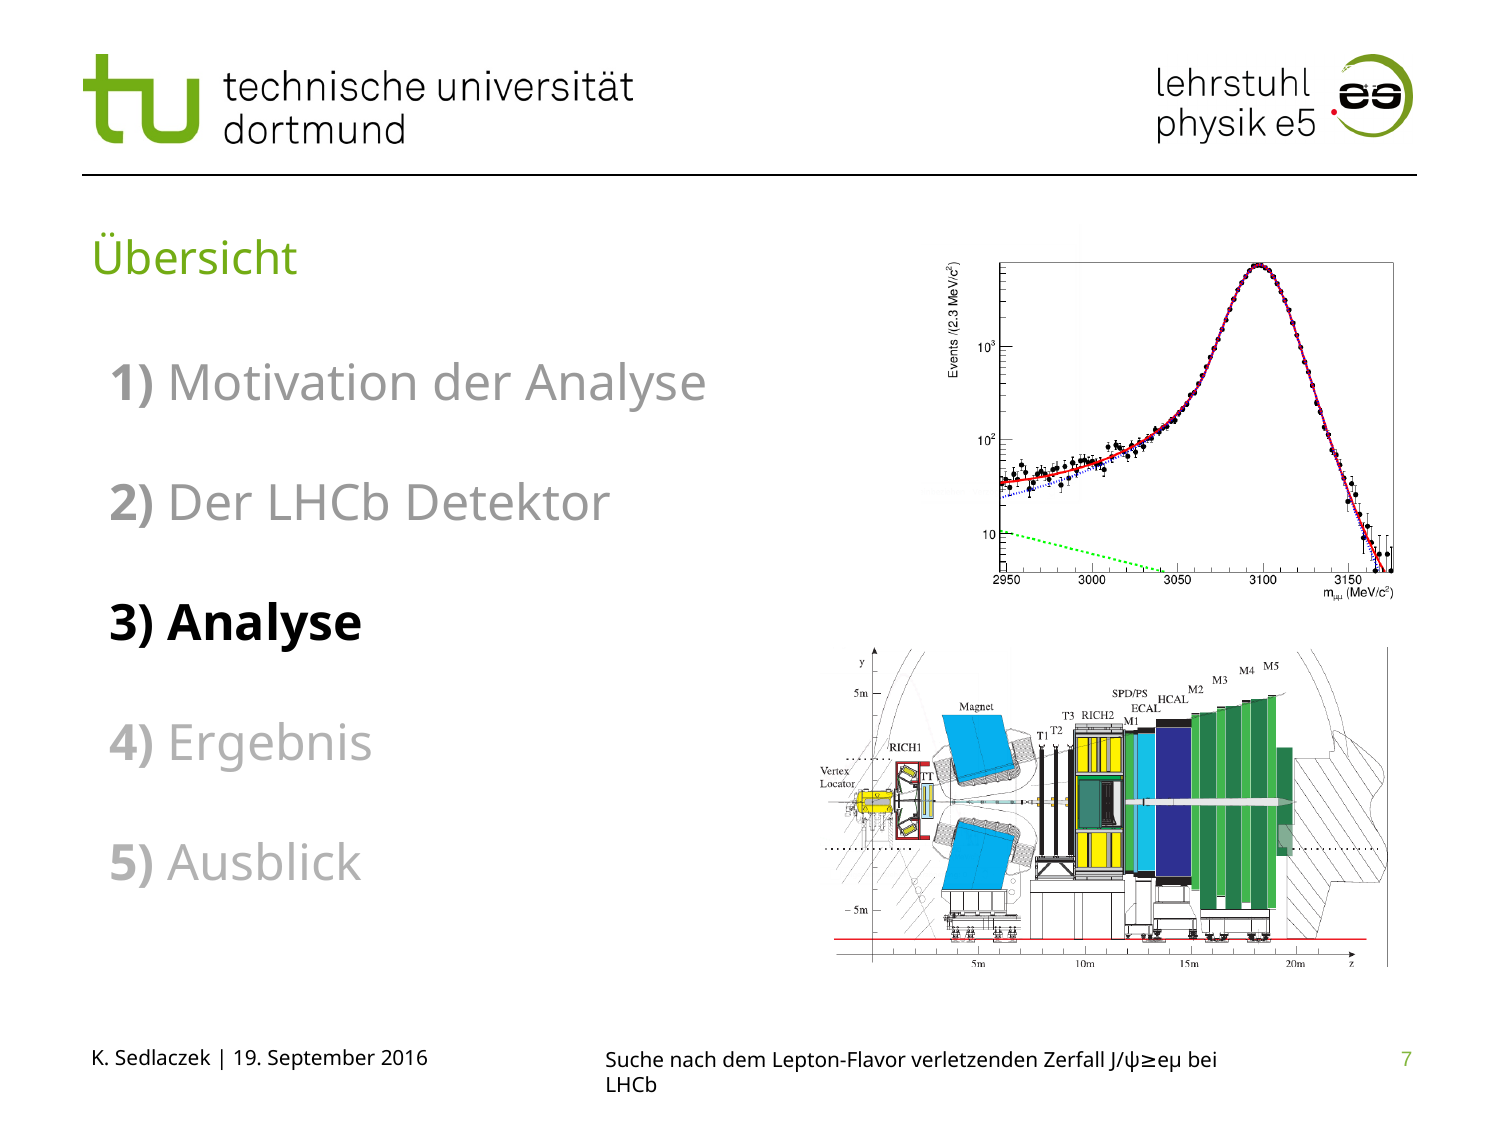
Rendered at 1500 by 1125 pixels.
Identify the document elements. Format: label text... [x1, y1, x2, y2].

picture [921, 224, 1444, 609]
picture [1158, 54, 1413, 144]
text_box K. Sedlaczek | 19. September 2016 [76, 1037, 513, 1113]
picture [83, 54, 633, 144]
picture [820, 647, 1388, 967]
text_box 1) Motivation der Analyse 2) Der LHCb Detektor 3) Analyse 4) Ergebnis 5) Ausblick [94, 342, 1323, 898]
text_box Suche nach dem Lepton-Flavor verletzenden Zerfall J/ψ≥eµ bei LHCb [590, 1039, 1288, 1093]
title Übersicht [76, 174, 1411, 337]
